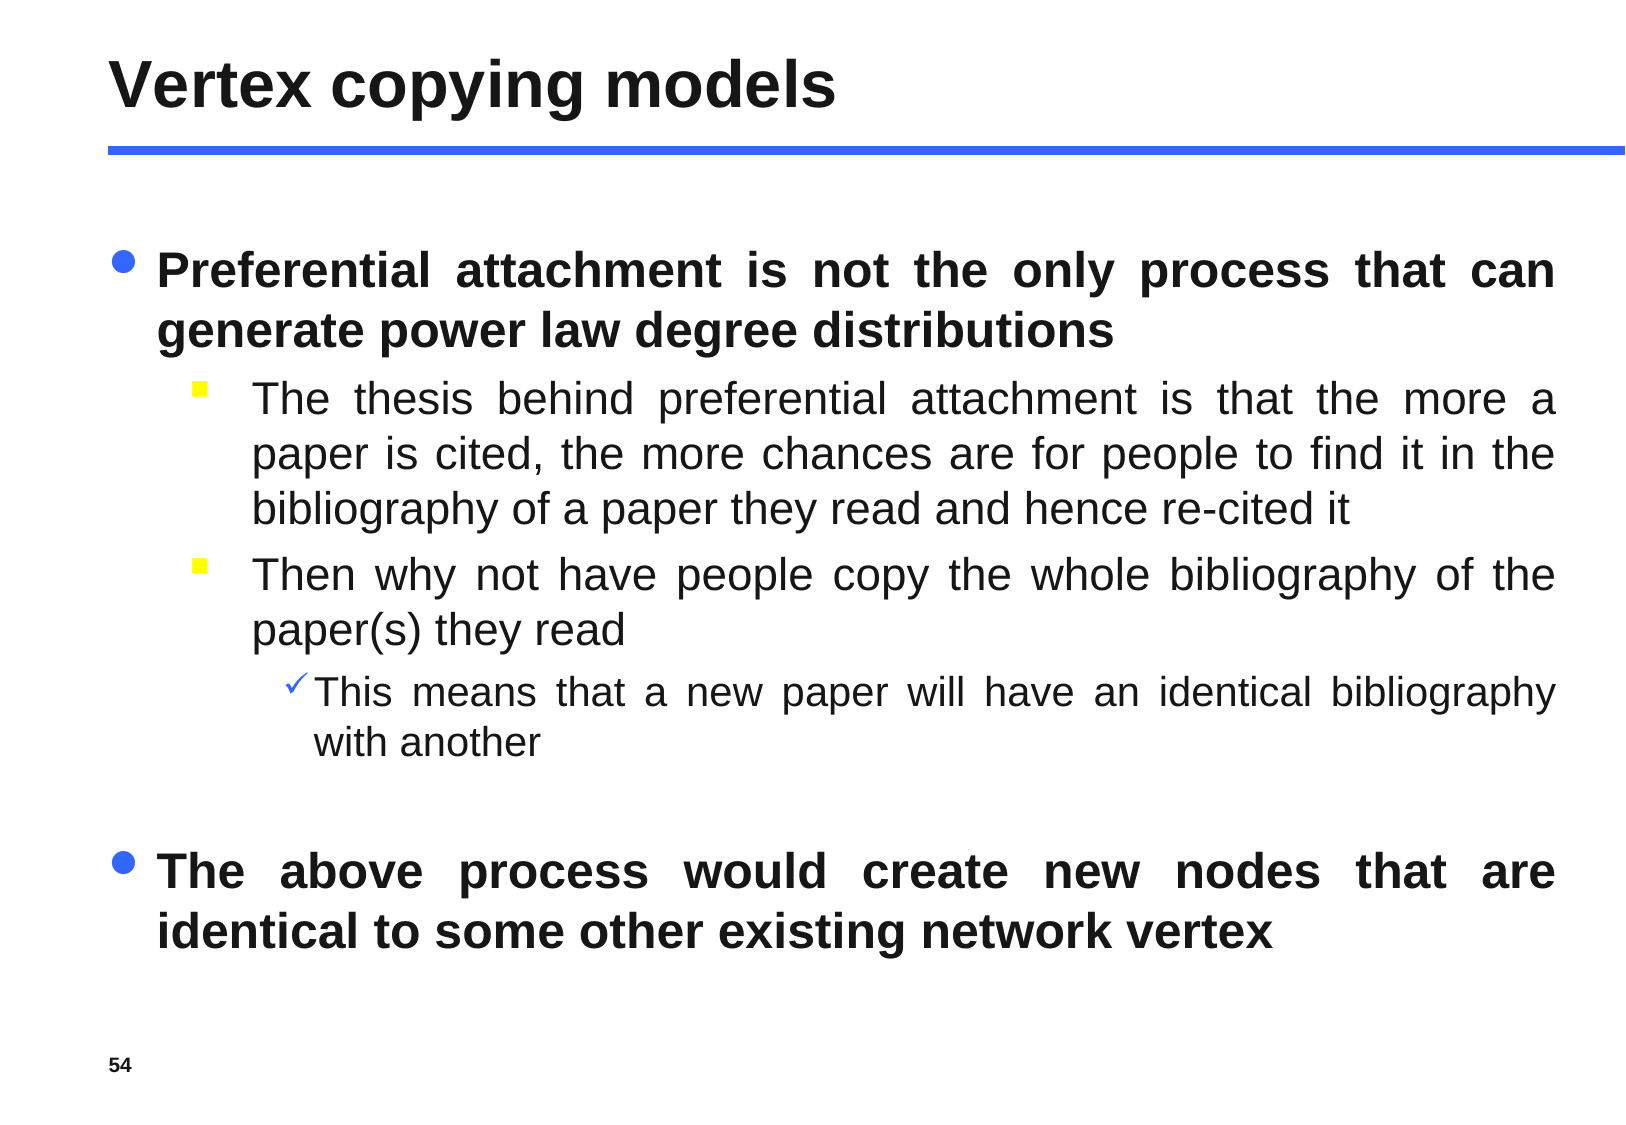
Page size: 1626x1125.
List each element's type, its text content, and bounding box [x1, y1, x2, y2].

list Preferential attachment is not the only process that can generate power law degree distributions The thesis behind preferential attachment is that the more a paper is cited, the more chances are for people to find it in the bibliography of a paper they read and hence re-cited it Then why not have people copy the whole bibliography of the paper(s) they read This means that a new paper will have an identical bibliography with another The above process would create new nodes that are identical to some other existing network vertex [108, 237, 1558, 975]
title Vertex copying models [108, 30, 1558, 131]
text_box <number> [108, 1051, 188, 1077]
